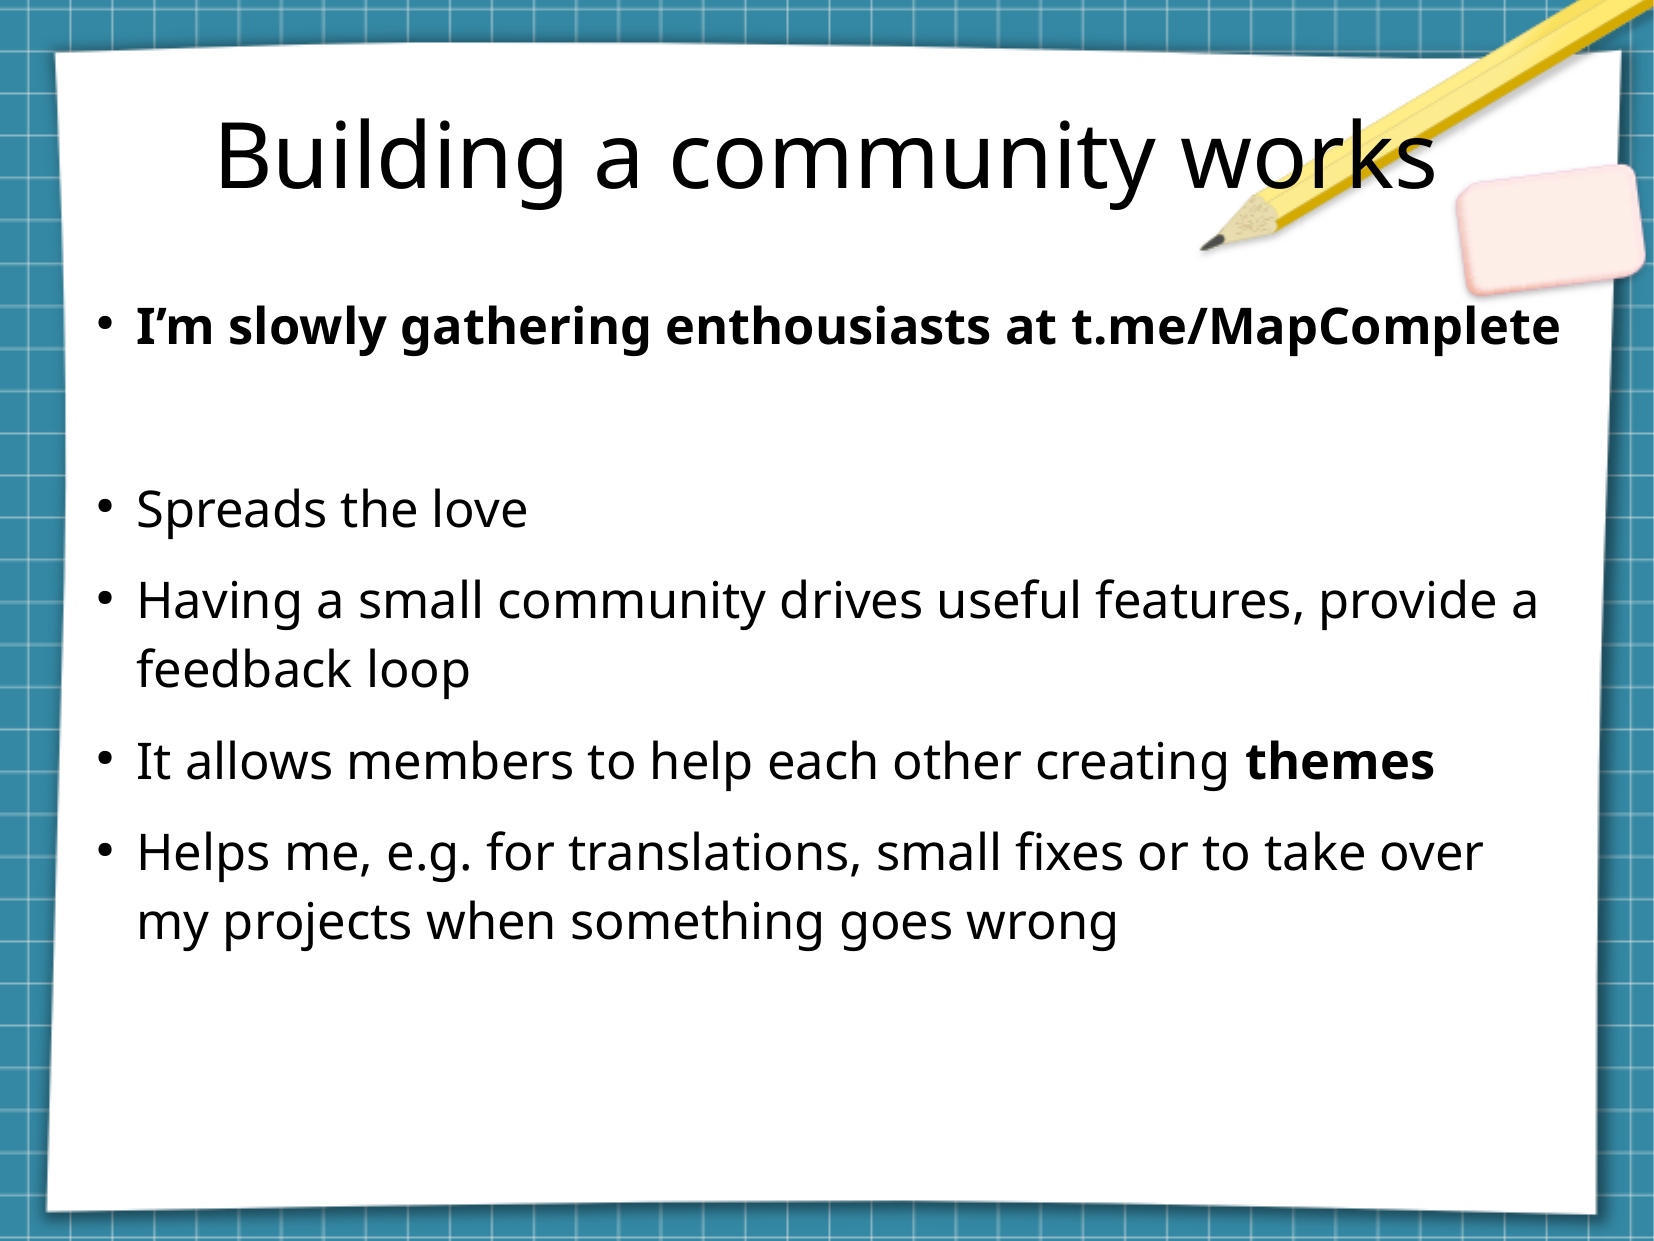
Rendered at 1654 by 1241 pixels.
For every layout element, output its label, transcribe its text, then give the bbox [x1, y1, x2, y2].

picture [0, 0, 1654, 1241]
list I’m slowly gathering enthousiasts at t.me/MapComplete Spreads the love Having a small community drives useful features, provide a feedback loop It allows members to help each other creating themes Helps me, e.g. for translations, small fixes or to take over my projects when something goes wrong [82, 290, 1571, 1010]
title Building a community works [82, 49, 1571, 257]
